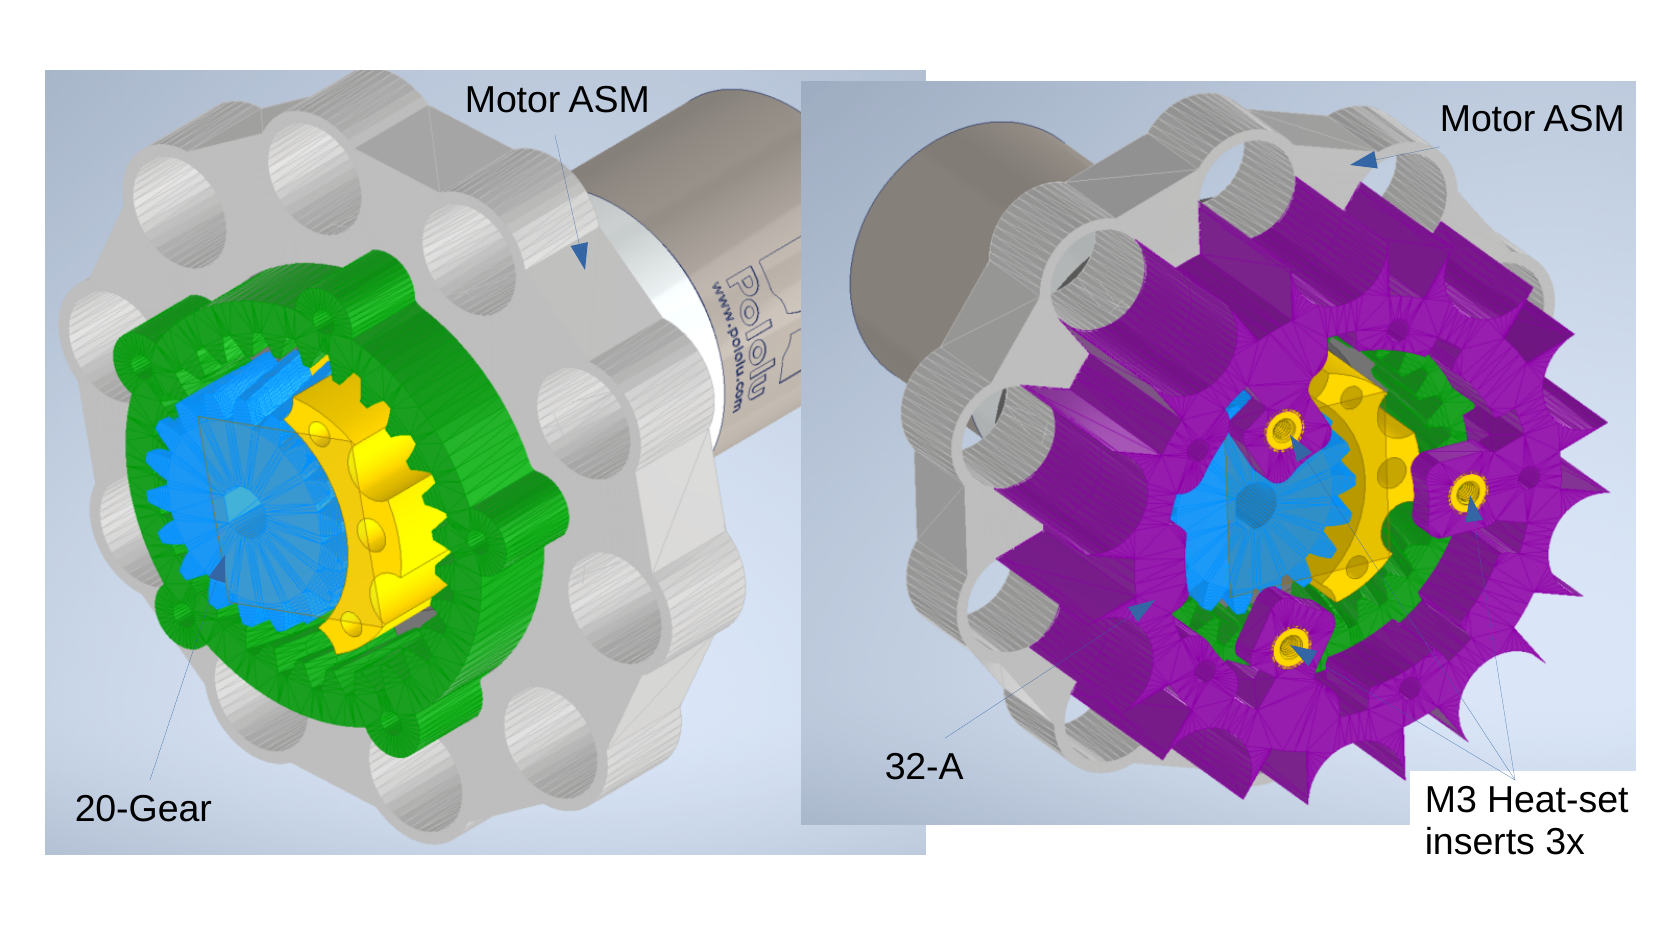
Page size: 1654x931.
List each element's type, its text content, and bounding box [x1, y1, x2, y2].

text_box 32-A [870, 738, 1126, 796]
text_box 20-Gear [60, 780, 316, 837]
picture [45, 70, 1636, 856]
text_box Motor ASM [450, 70, 706, 128]
text_box M3 Heat-set inserts 3x [1410, 771, 1654, 871]
text_box Motor ASM [1425, 90, 1654, 147]
